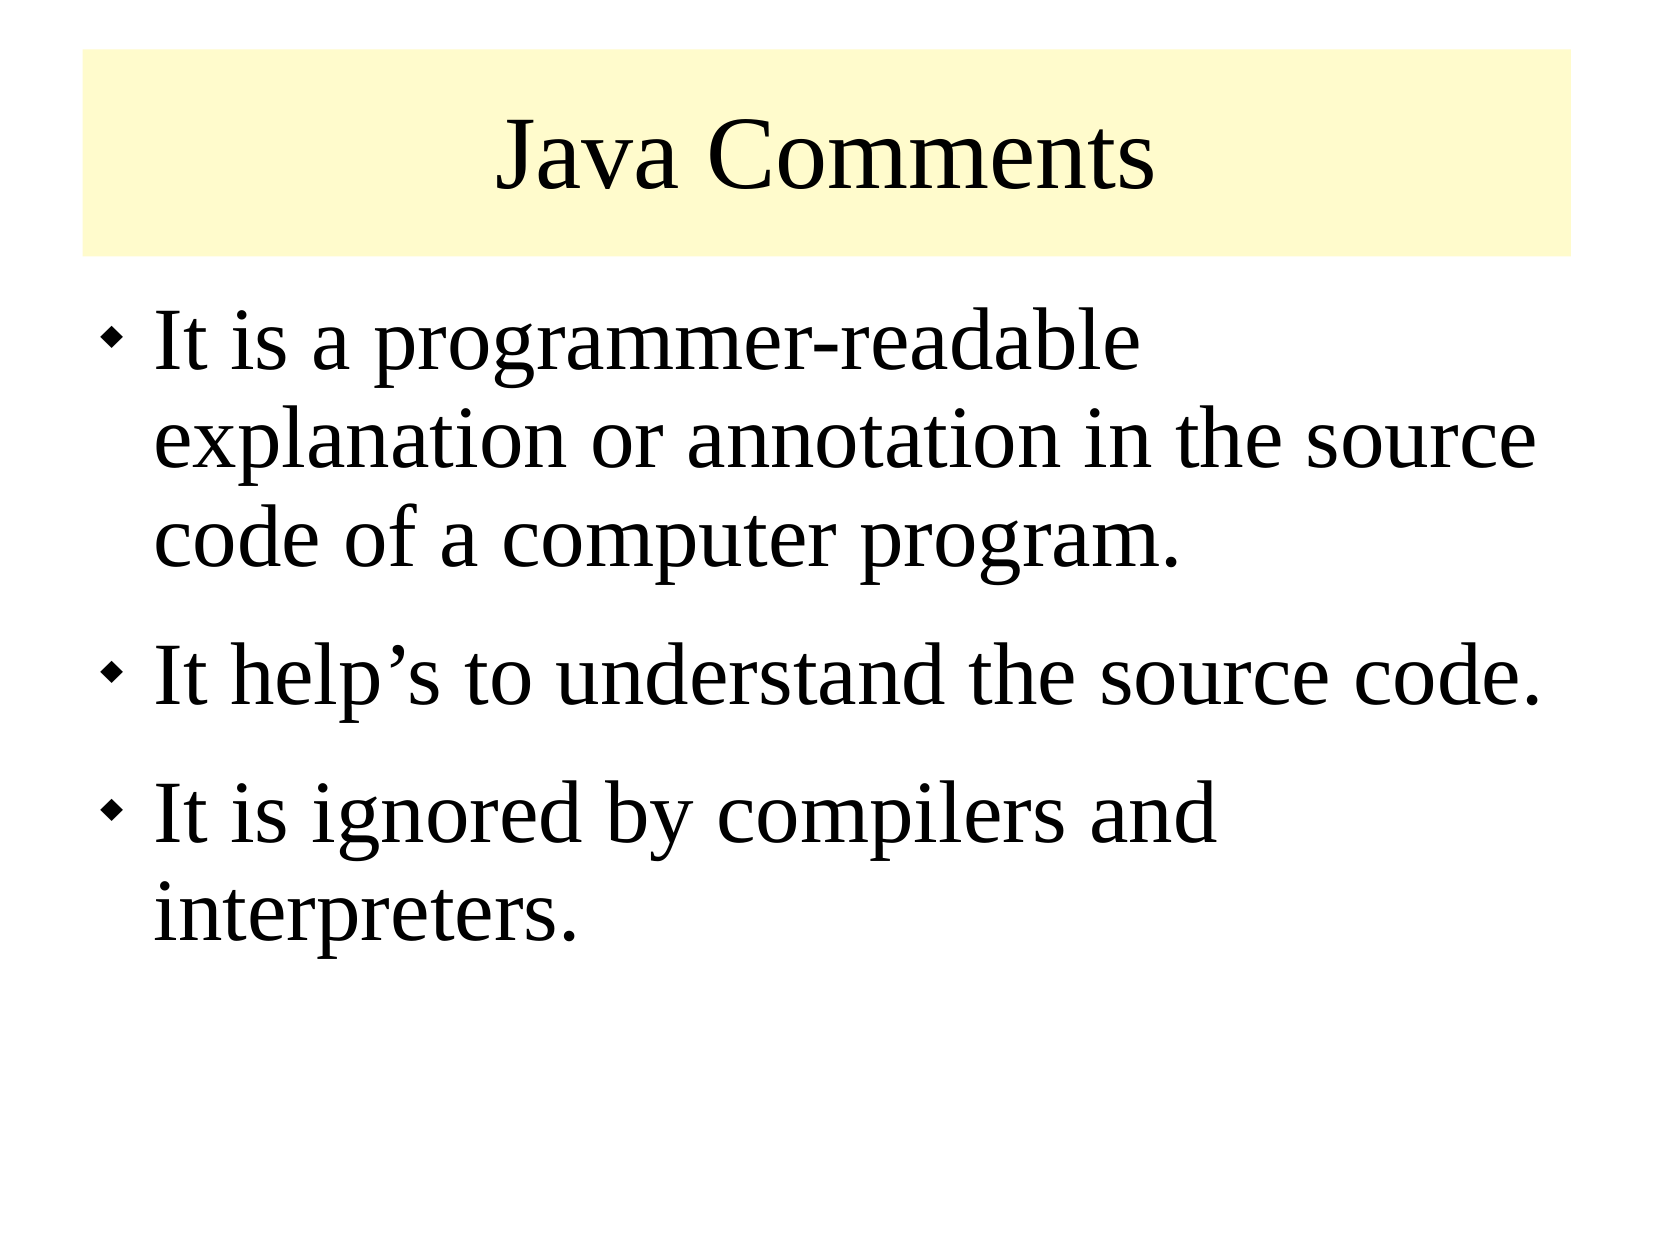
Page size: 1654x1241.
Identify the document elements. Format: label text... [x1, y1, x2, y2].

list It is a programmer-readable explanation or annotation in the source code of a computer program. It help’s to understand the source code. It is ignored by compilers and interpreters. [82, 290, 1571, 1010]
title Java Comments [82, 49, 1571, 257]
